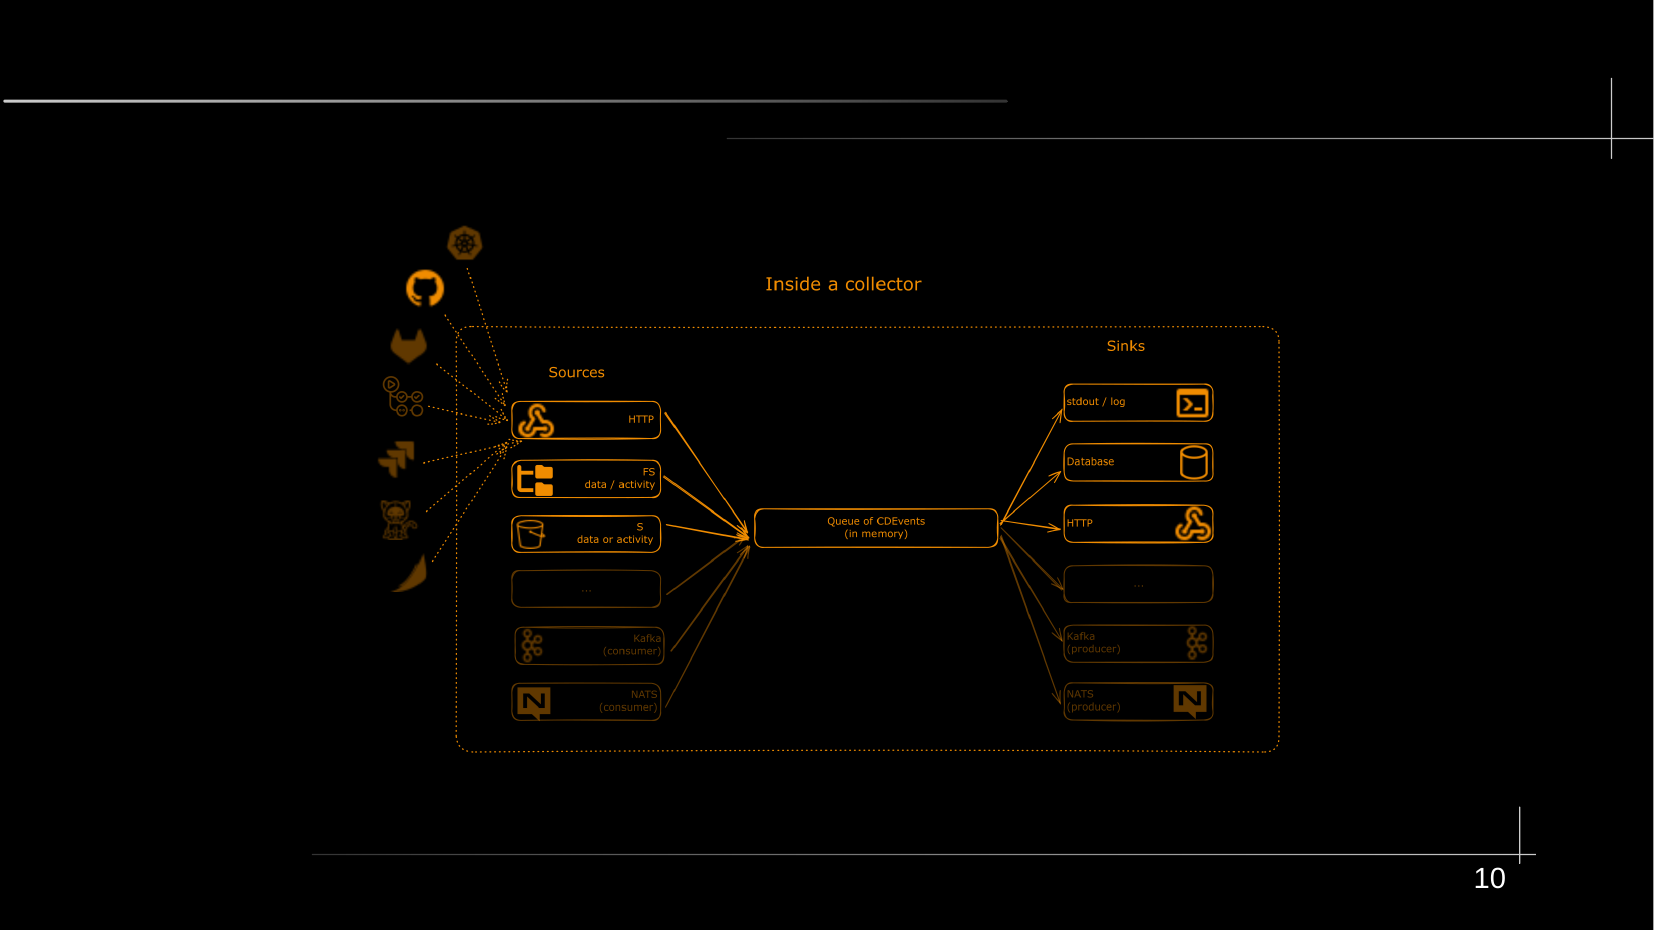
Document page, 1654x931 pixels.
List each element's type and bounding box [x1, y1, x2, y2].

picture [369, 217, 1284, 757]
